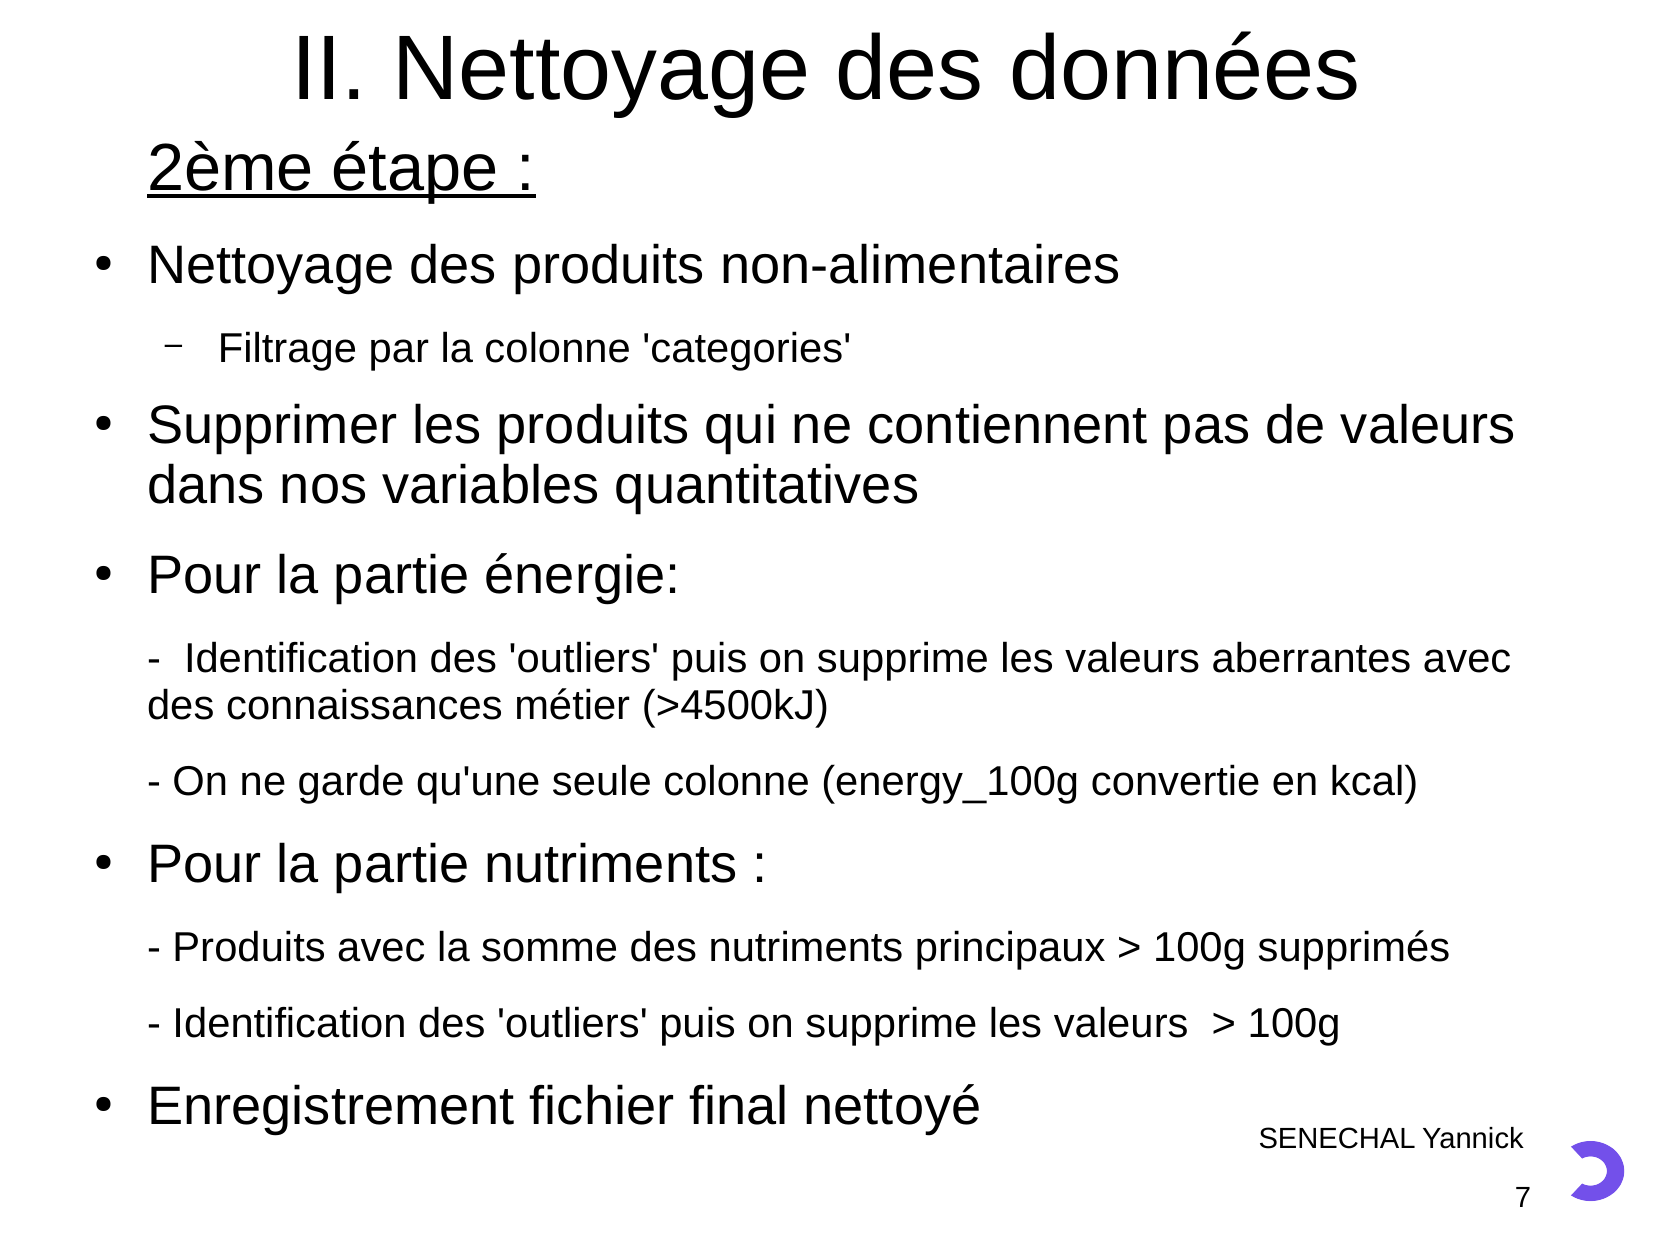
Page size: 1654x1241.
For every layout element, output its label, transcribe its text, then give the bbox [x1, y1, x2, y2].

picture [1539, 1125, 1642, 1217]
title II. Nettoyage des données [82, 0, 1571, 172]
list 2ème étape : Nettoyage des produits non-alimentaires Filtrage par la colonne 'categories' Supprimer les produits qui ne contiennent pas de valeurs dans nos variables quantitatives Pour la partie énergie: - Identification des 'outliers' puis on supprime les valeurs aberrantes avec des connaissances métier (>4500kJ) - On ne garde qu'une seule colonne (energy_100g convertie en kcal) Pour la partie nutriments : - Produits avec la somme des nutriments principaux > 100g supprimés - Identification des 'outliers' puis on supprime les valeurs > 100g Enregistrement fichier final nettoyé [76, 129, 1565, 1138]
